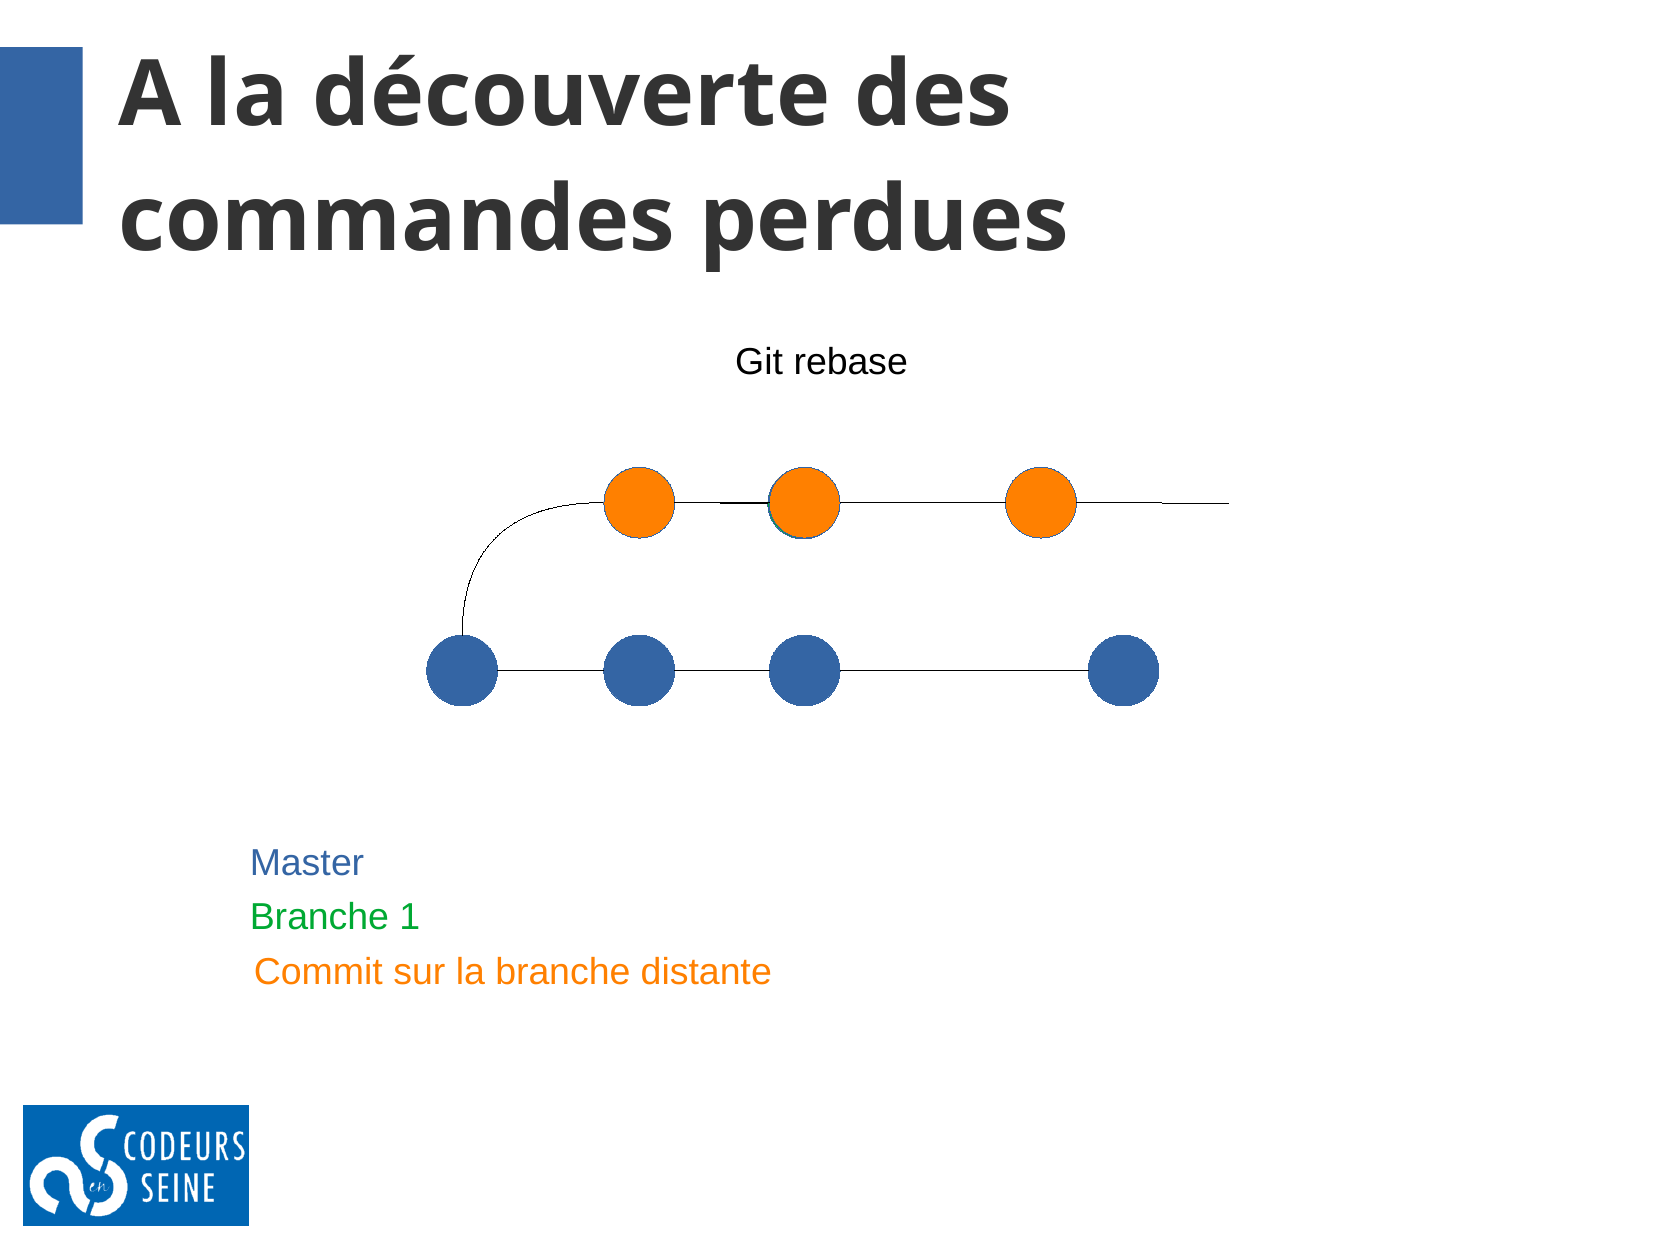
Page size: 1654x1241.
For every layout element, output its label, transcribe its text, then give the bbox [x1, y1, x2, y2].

text_box Master [234, 834, 380, 888]
text_box [769, 635, 841, 706]
text_box [603, 467, 675, 539]
text_box Git rebase [720, 332, 923, 390]
picture [23, 1105, 249, 1226]
title A la découverte des commandes perdues [118, 45, 1571, 260]
text_box Commit sur la branche distante [239, 943, 787, 1001]
text_box [767, 467, 841, 539]
text_box [1005, 467, 1077, 539]
text_box [603, 635, 675, 706]
text_box [1088, 635, 1159, 706]
text_box [426, 635, 498, 706]
text_box Branche 1 [234, 888, 436, 945]
